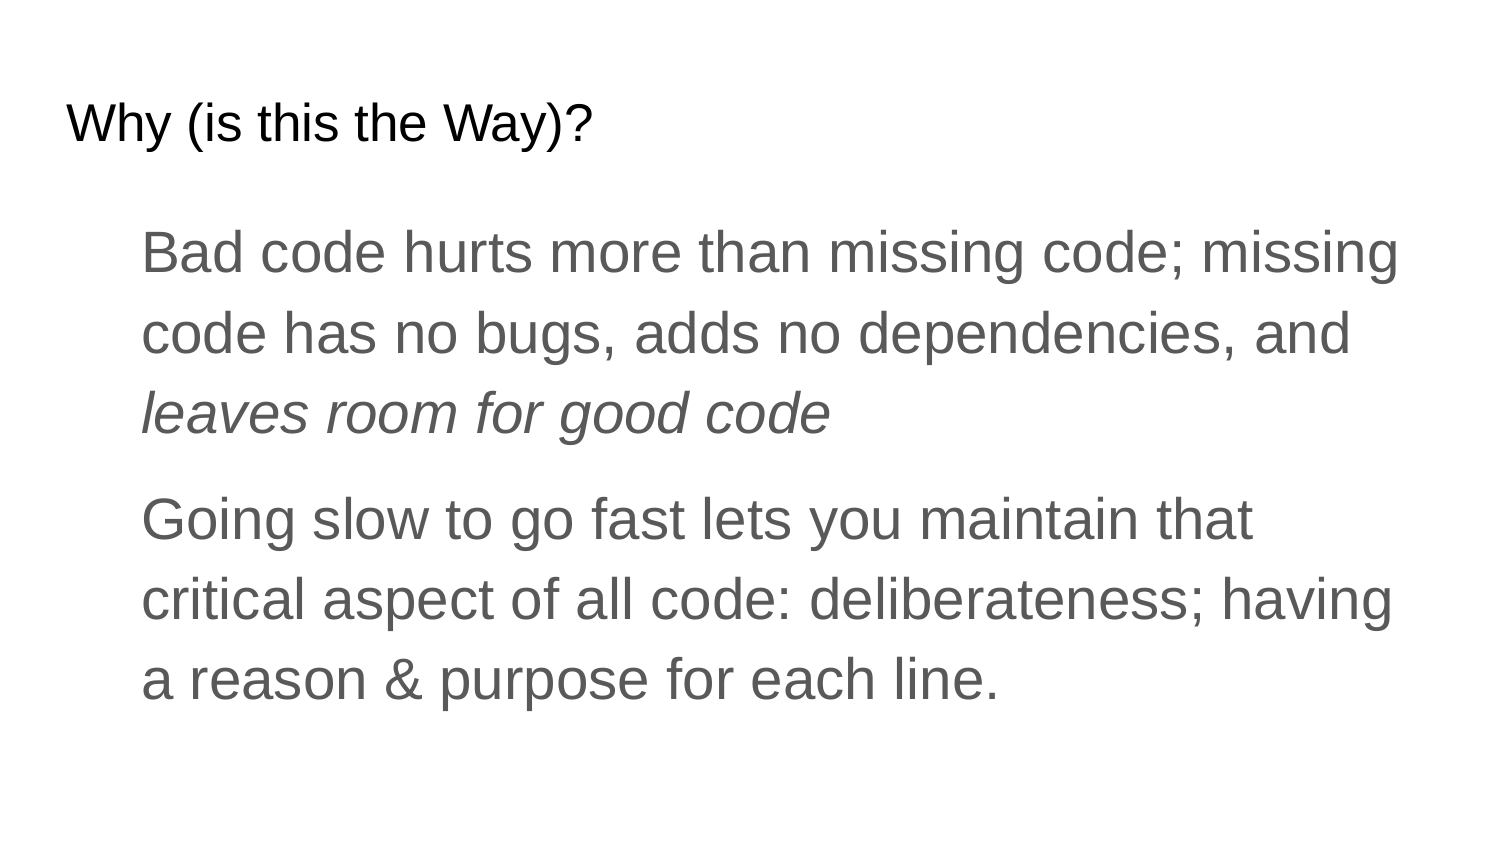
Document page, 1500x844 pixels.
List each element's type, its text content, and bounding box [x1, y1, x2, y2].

title Why (is this the Way)? [51, 72, 1449, 167]
list Bad code hurts more than missing code; missing code has no bugs, adds no dependencies, and leaves room for good code Going slow to go fast lets you maintain that critical aspect of all code: deliberateness; having a reason & purpose for each line. [51, 189, 1449, 750]
